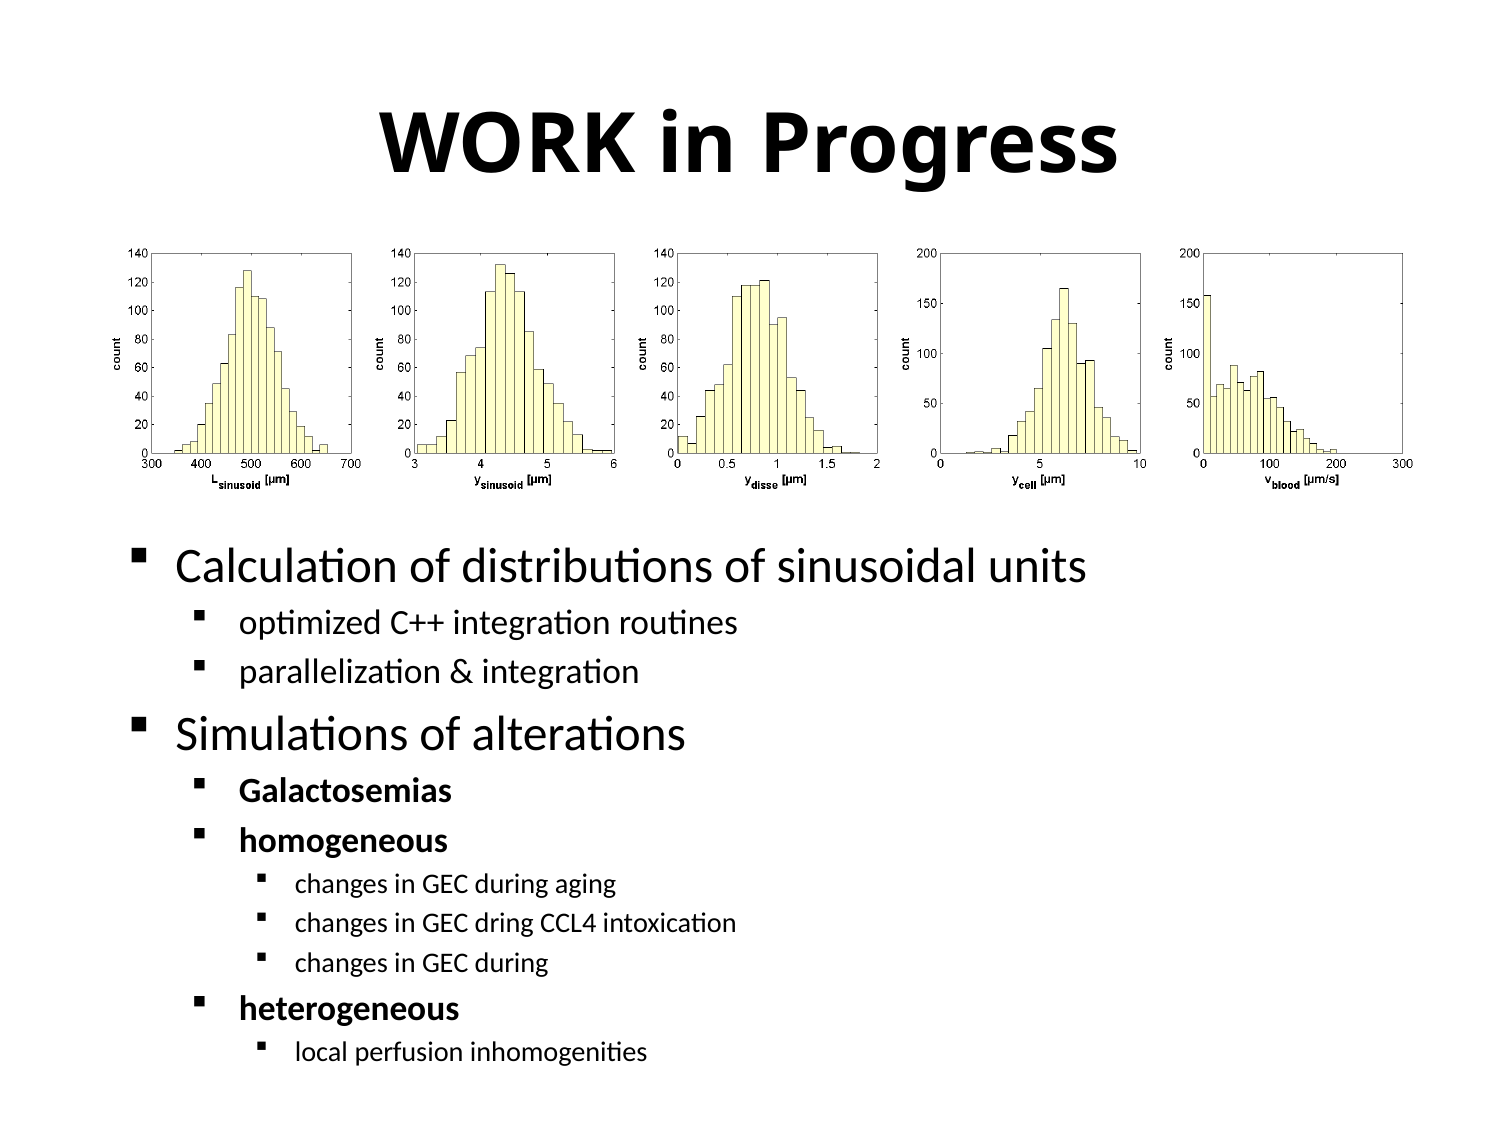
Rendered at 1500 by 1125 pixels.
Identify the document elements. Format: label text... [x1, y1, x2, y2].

picture [75, 224, 1438, 500]
list Calculation of distributions of sinusoidal units optimized C++ integration routines parallelization & integration Simulations of alterations Galactosemias homogeneous changes in GEC during aging changes in GEC dring CCL4 intoxication changes in GEC during heterogeneous local perfusion inhomogenities [112, 525, 1113, 1100]
title WORK in Progress [75, 45, 1425, 224]
